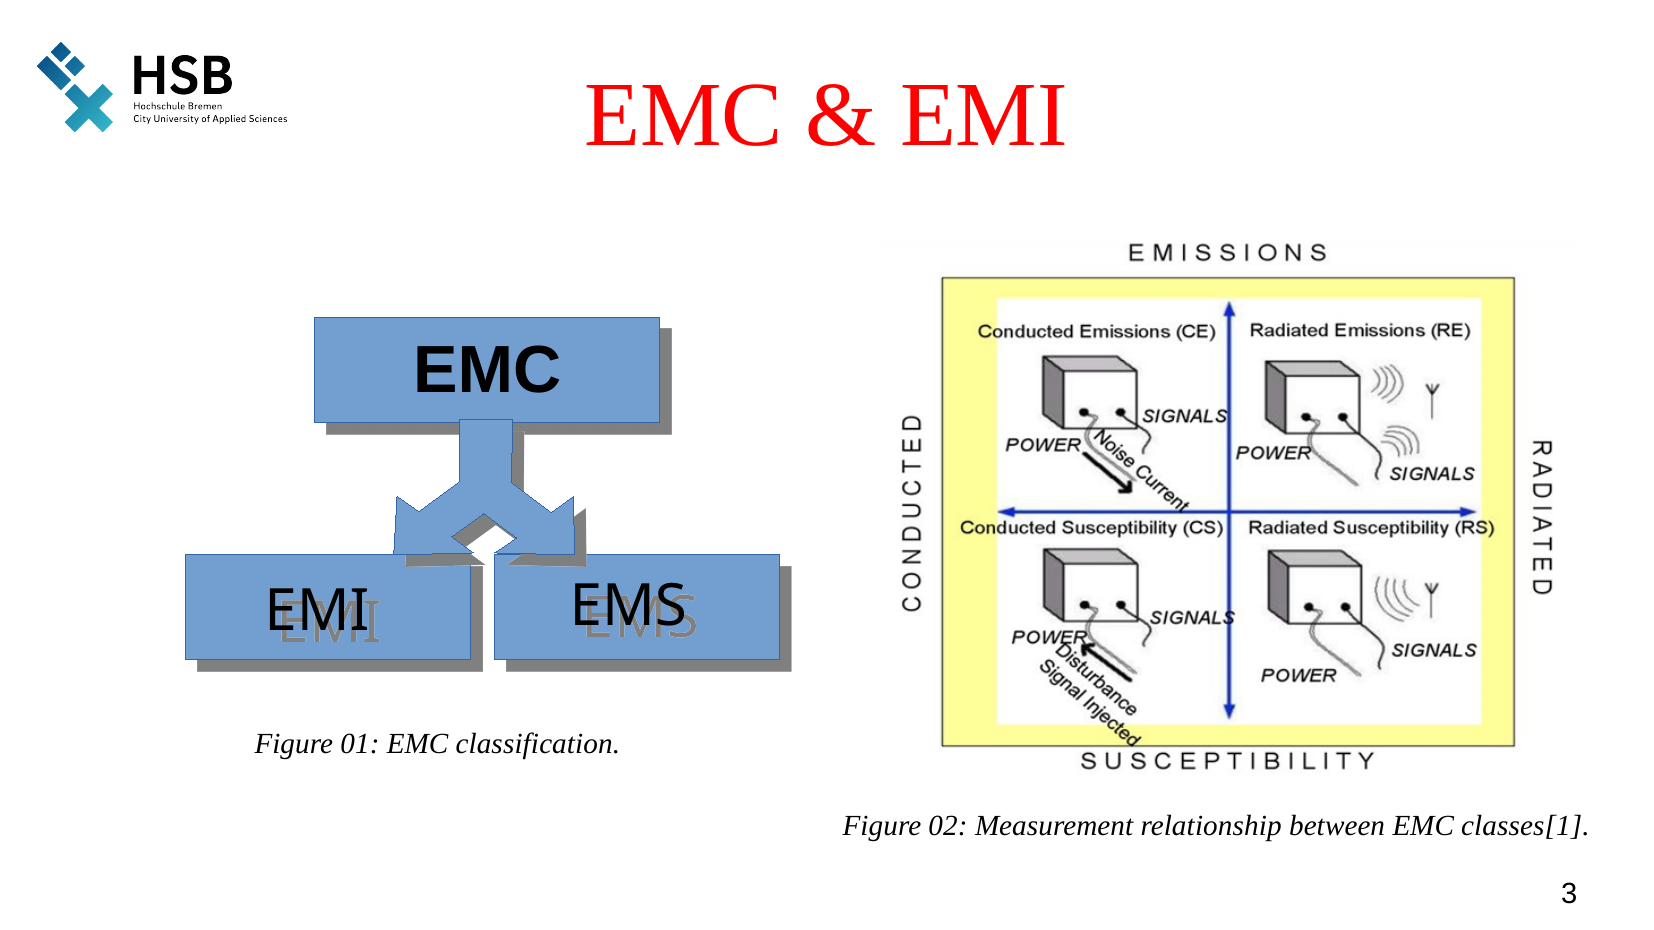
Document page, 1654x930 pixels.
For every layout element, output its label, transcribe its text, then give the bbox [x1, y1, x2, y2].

text_box EMC [314, 317, 660, 423]
text_box Figure 01: EMC classification. [239, 719, 780, 819]
text_box <number> [1546, 870, 1653, 926]
title EMC & EMI [82, 37, 1571, 193]
text_box Figure 02: Measurement relationship between EMC classes[1]. [827, 801, 1606, 849]
text_box EMI [249, 561, 460, 711]
picture [883, 239, 1575, 778]
text_box [185, 419, 780, 660]
picture [26, 23, 297, 149]
text_box EMS [554, 556, 765, 705]
